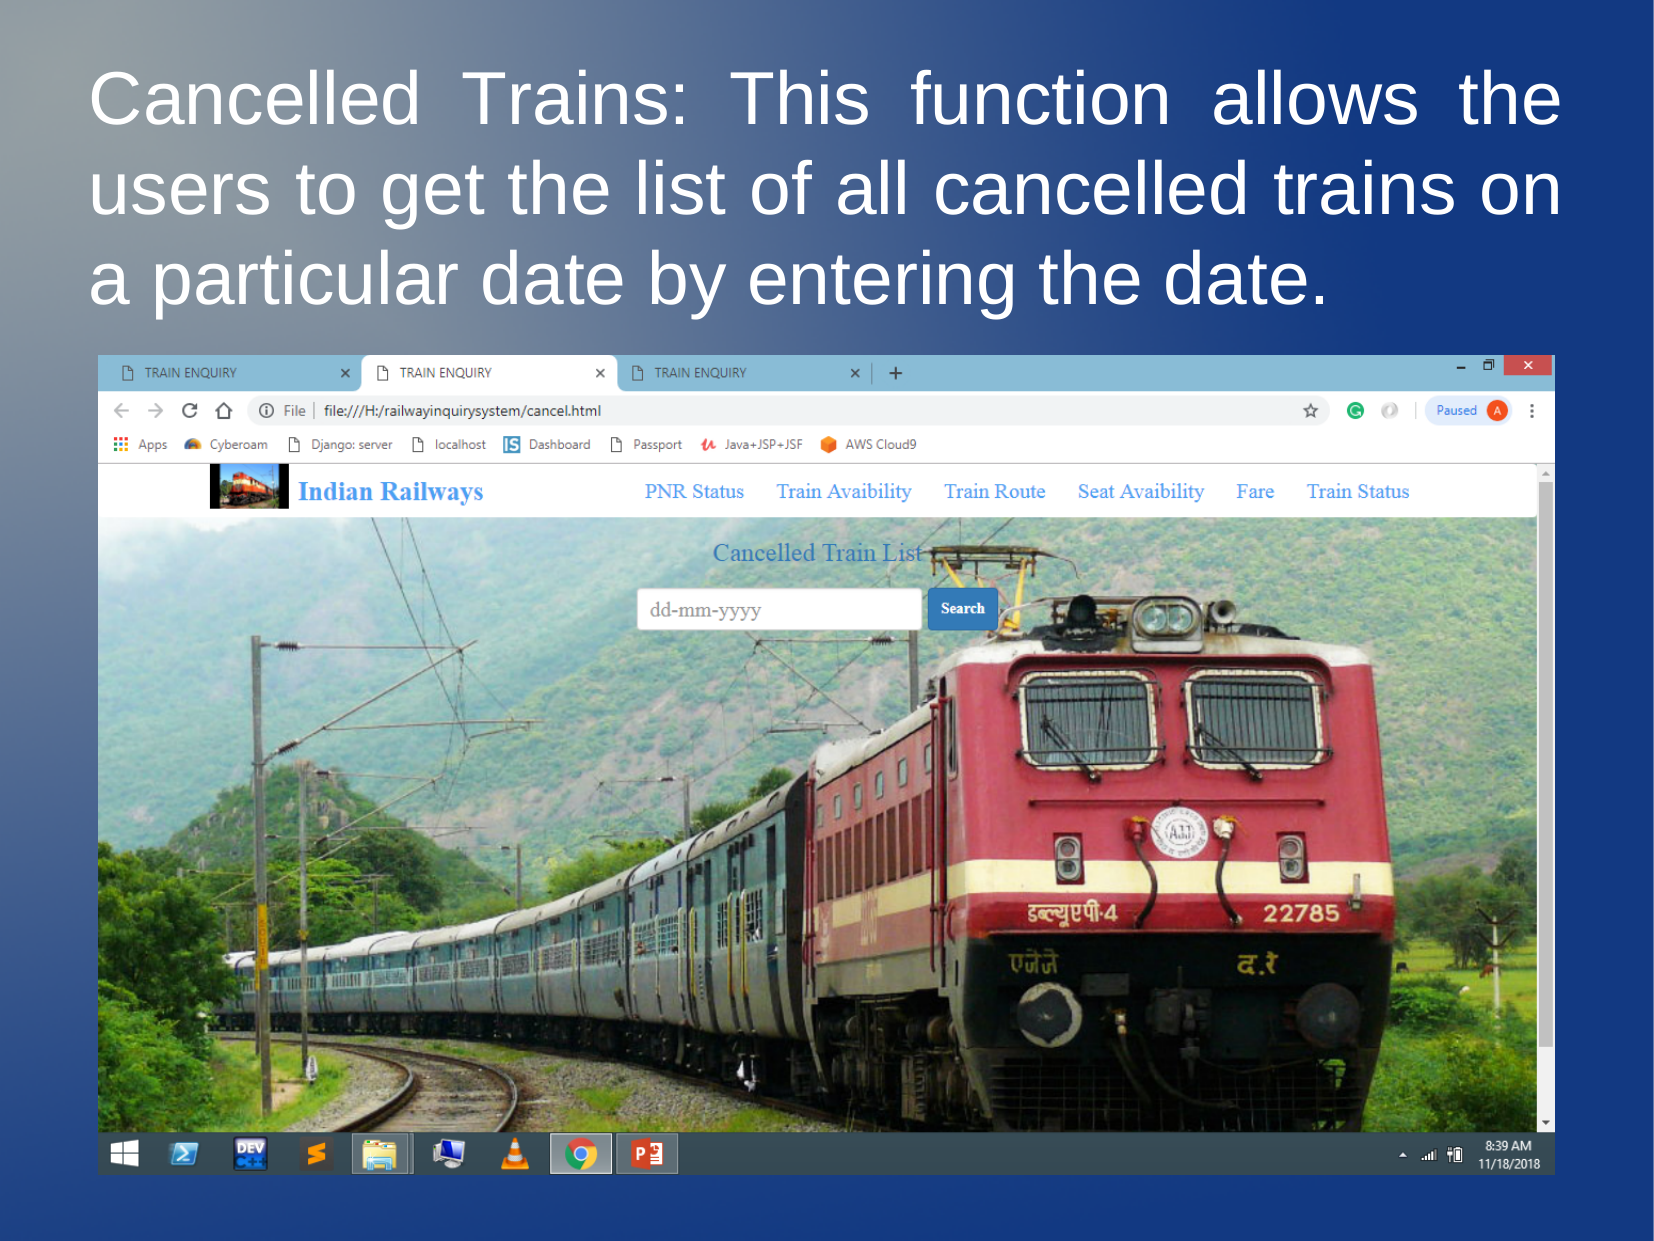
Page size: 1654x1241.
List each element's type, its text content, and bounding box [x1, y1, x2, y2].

title Cancelled Trains: This function allows the users to get the list of all cancelled trains on a particular date by entering the date. [82, 49, 1571, 257]
picture [98, 355, 1555, 1175]
